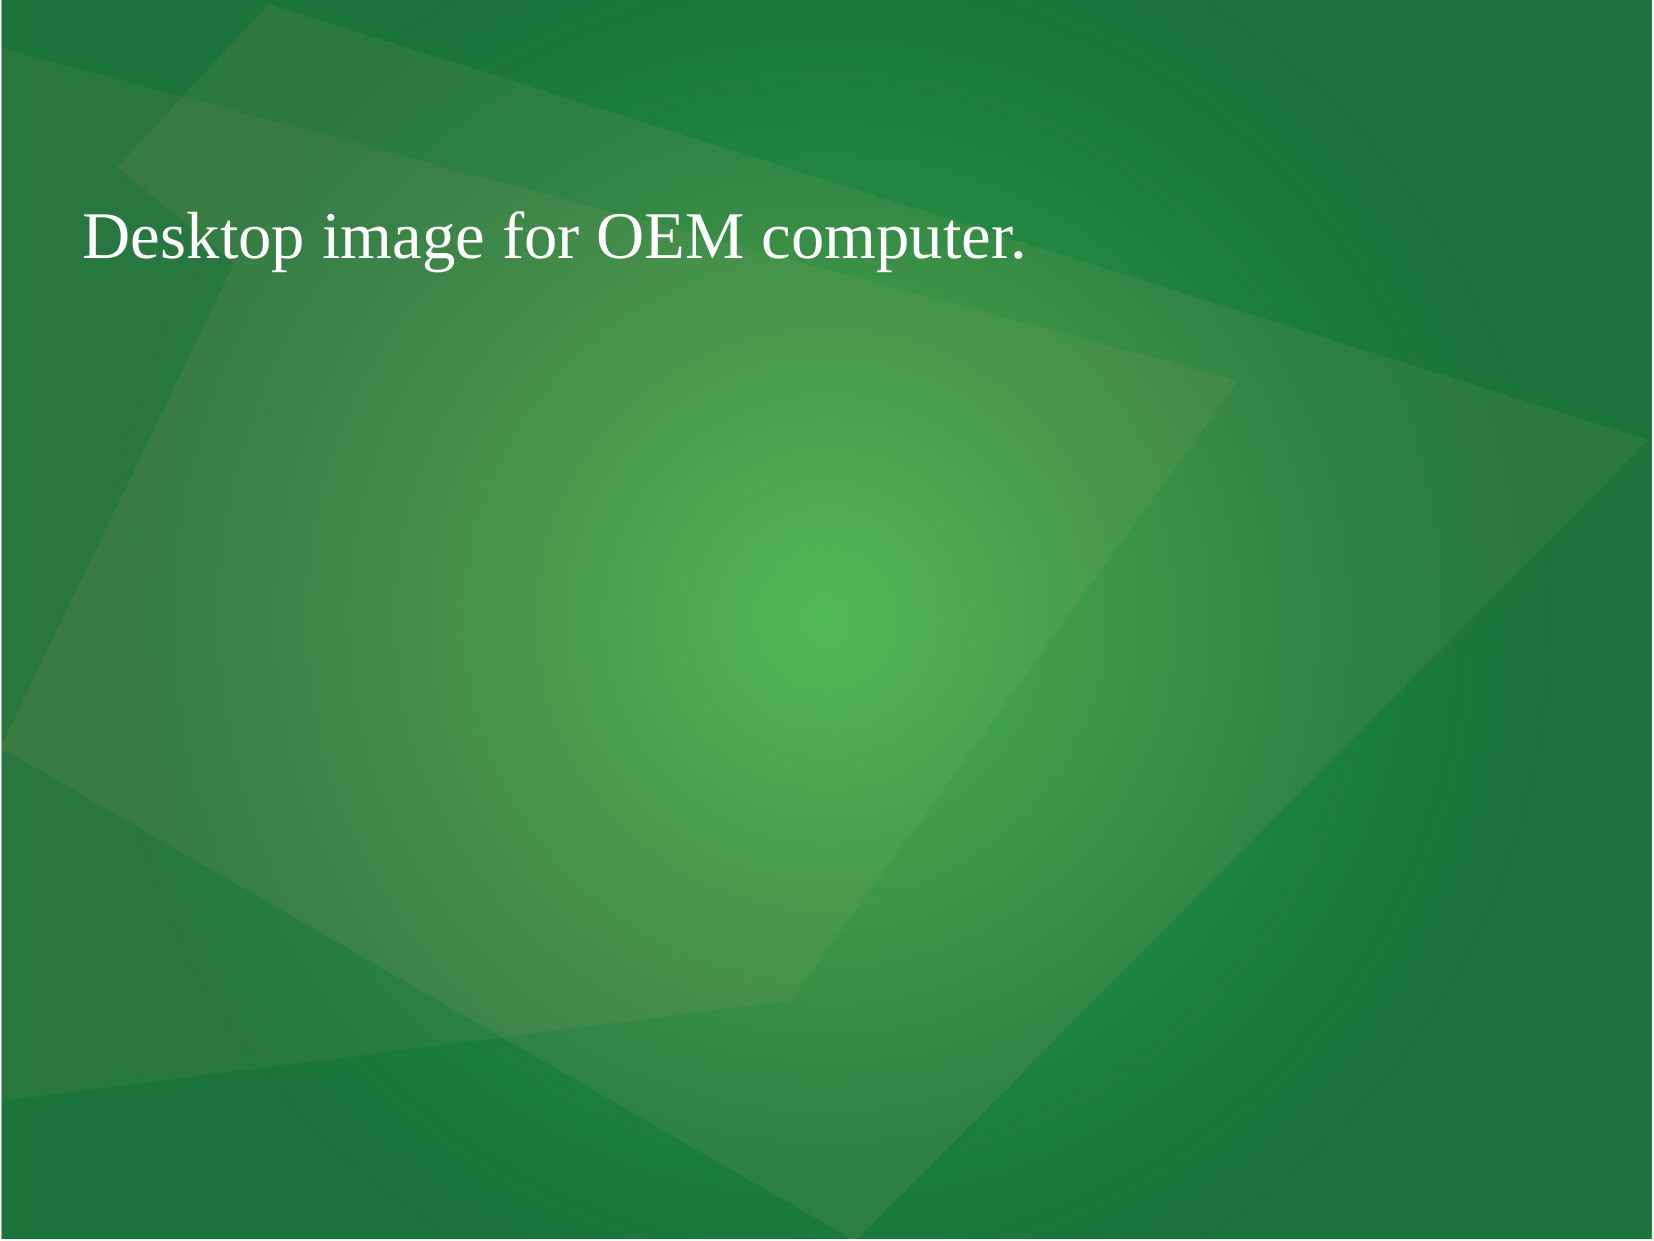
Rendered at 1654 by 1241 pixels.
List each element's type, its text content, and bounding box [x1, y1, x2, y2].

picture [0, 0, 1652, 1241]
title Desktop image for OEM computer. [82, 132, 1571, 340]
